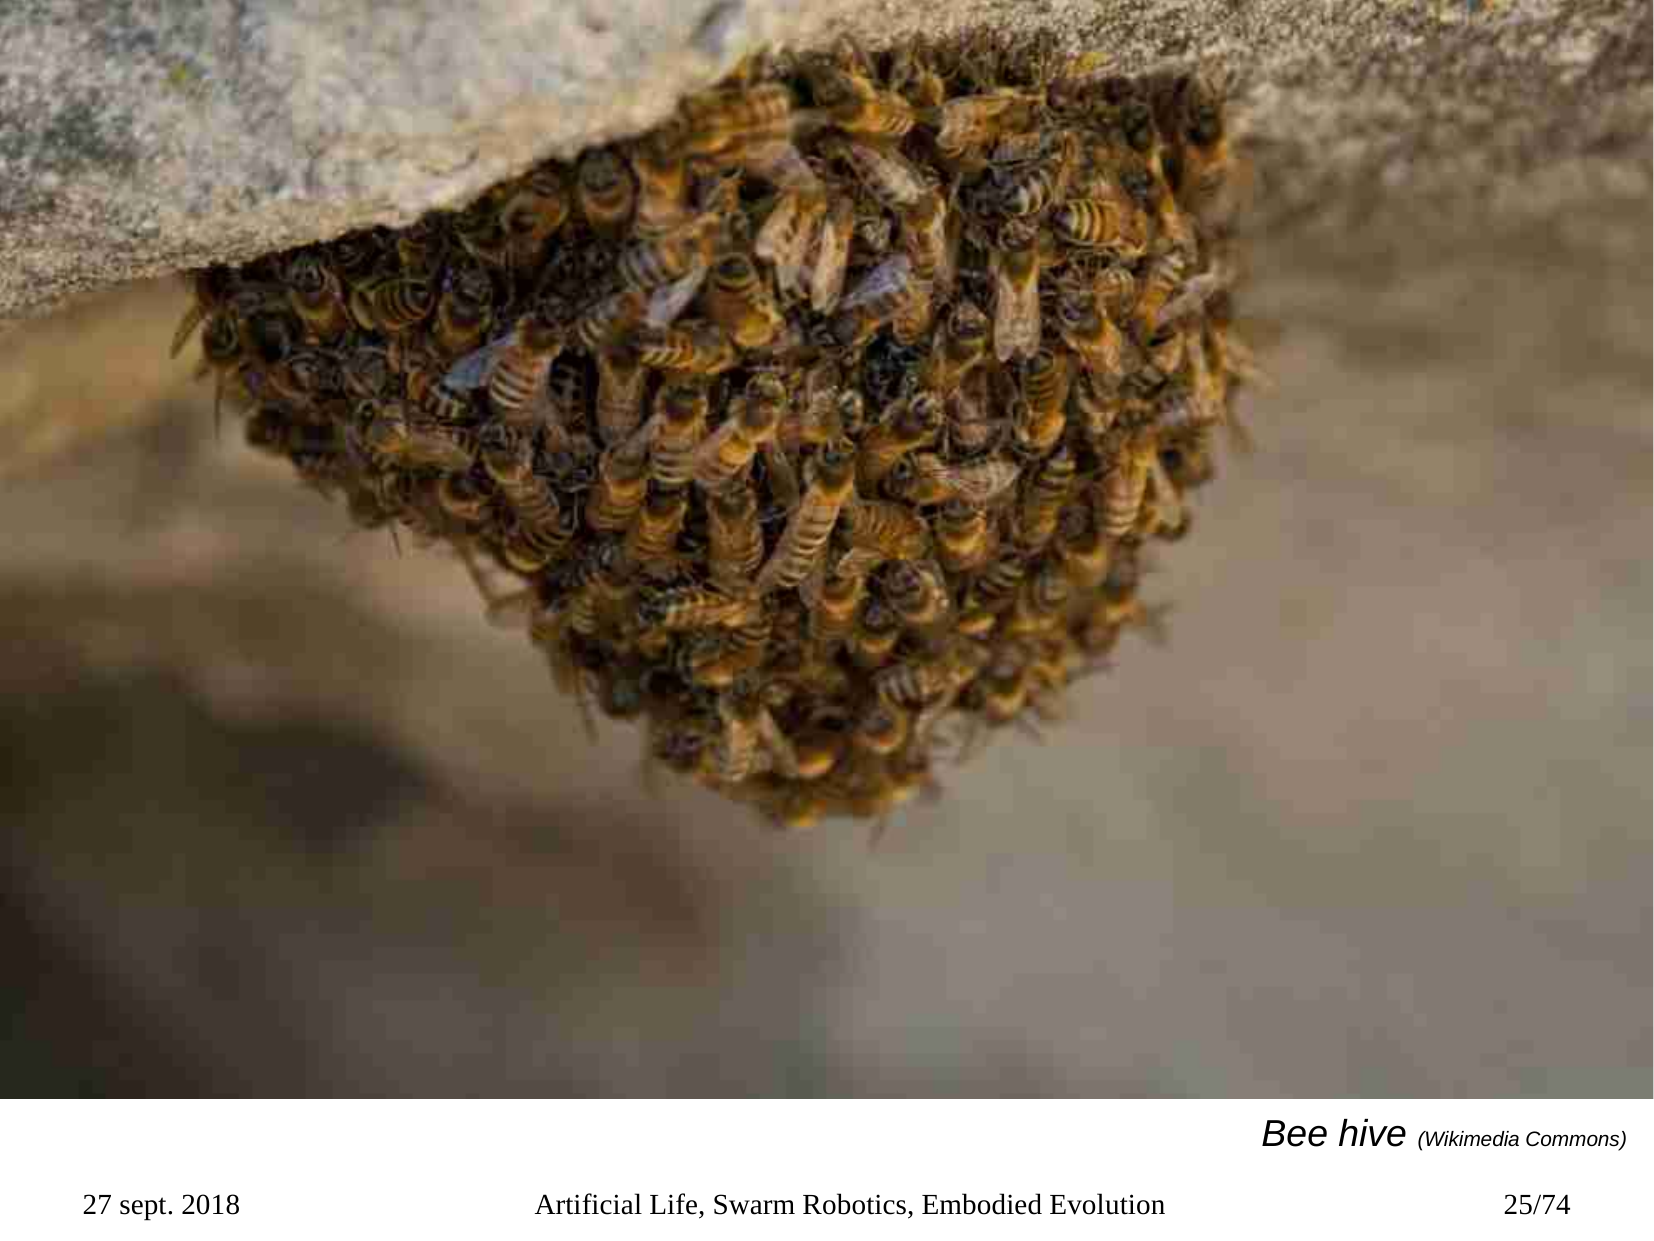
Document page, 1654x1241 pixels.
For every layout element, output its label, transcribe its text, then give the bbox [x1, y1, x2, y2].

text_box Bee hive (Wikimedia Commons) [177, 1105, 1642, 1163]
picture [0, 0, 1654, 1099]
